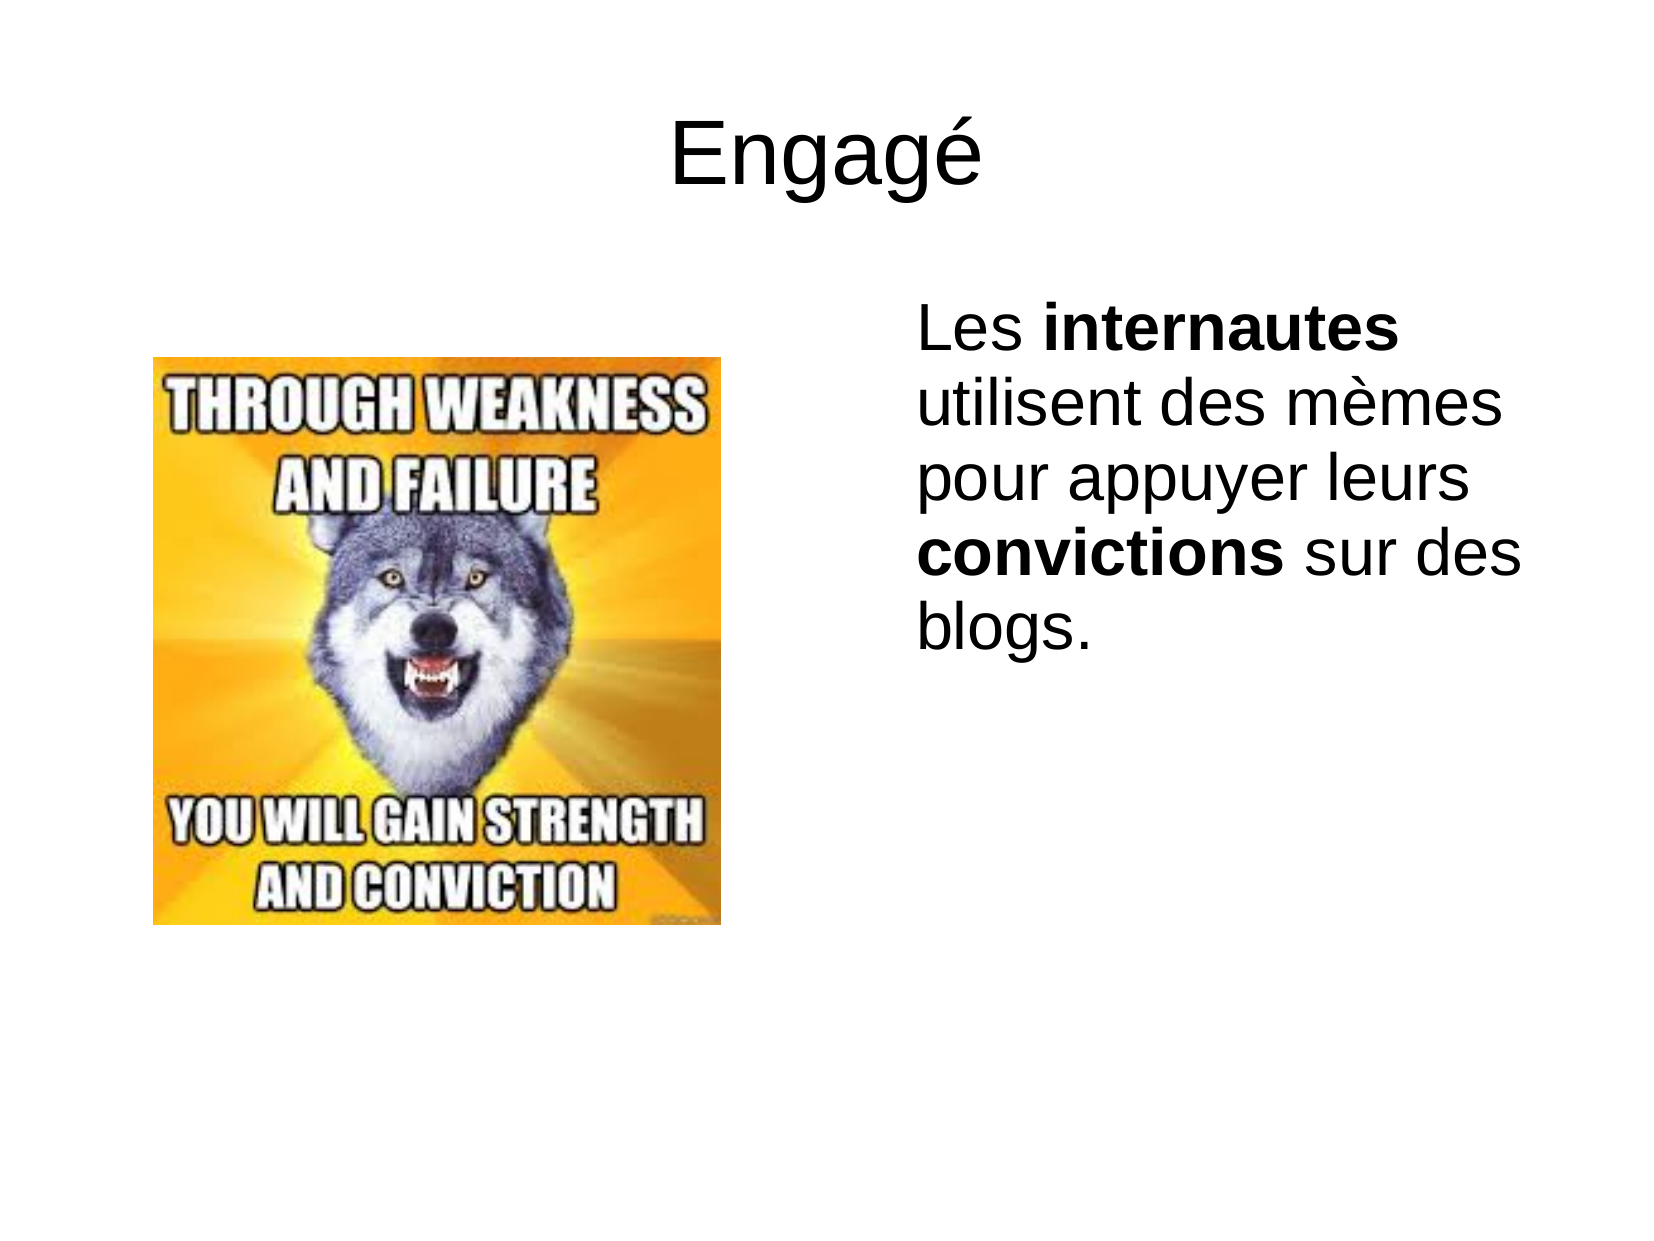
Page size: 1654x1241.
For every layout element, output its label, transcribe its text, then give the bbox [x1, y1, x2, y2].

title Engagé [82, 49, 1571, 257]
list Les internautes utilisent des mèmes pour appuyer leurs convictions sur des blogs. [845, 290, 1572, 1010]
picture [153, 357, 721, 925]
